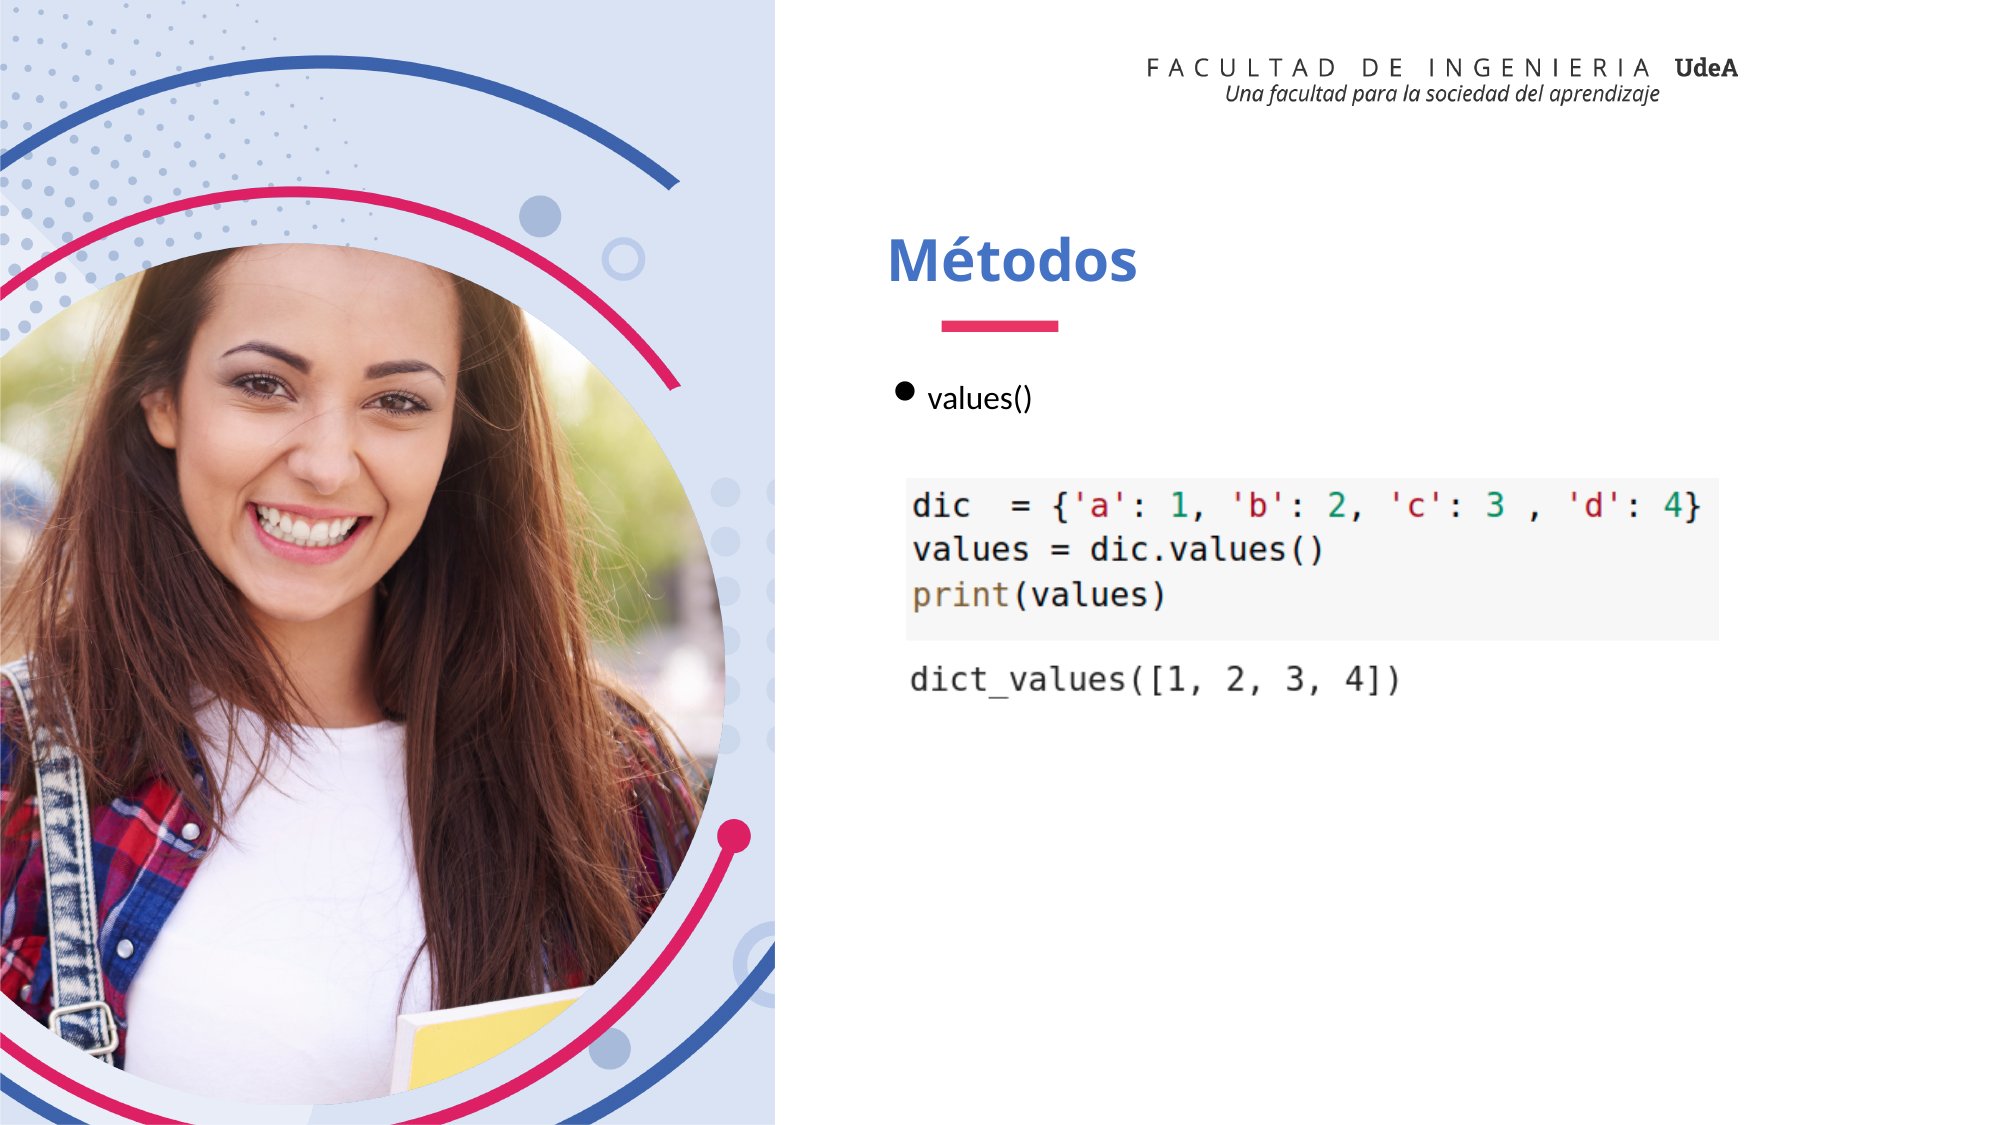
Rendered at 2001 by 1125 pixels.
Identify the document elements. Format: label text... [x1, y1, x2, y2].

text_box Métodos [871, 206, 1768, 318]
text_box values() [877, 368, 1282, 424]
picture [0, 0, 775, 1125]
picture [906, 478, 1719, 713]
picture [1148, 57, 1738, 106]
